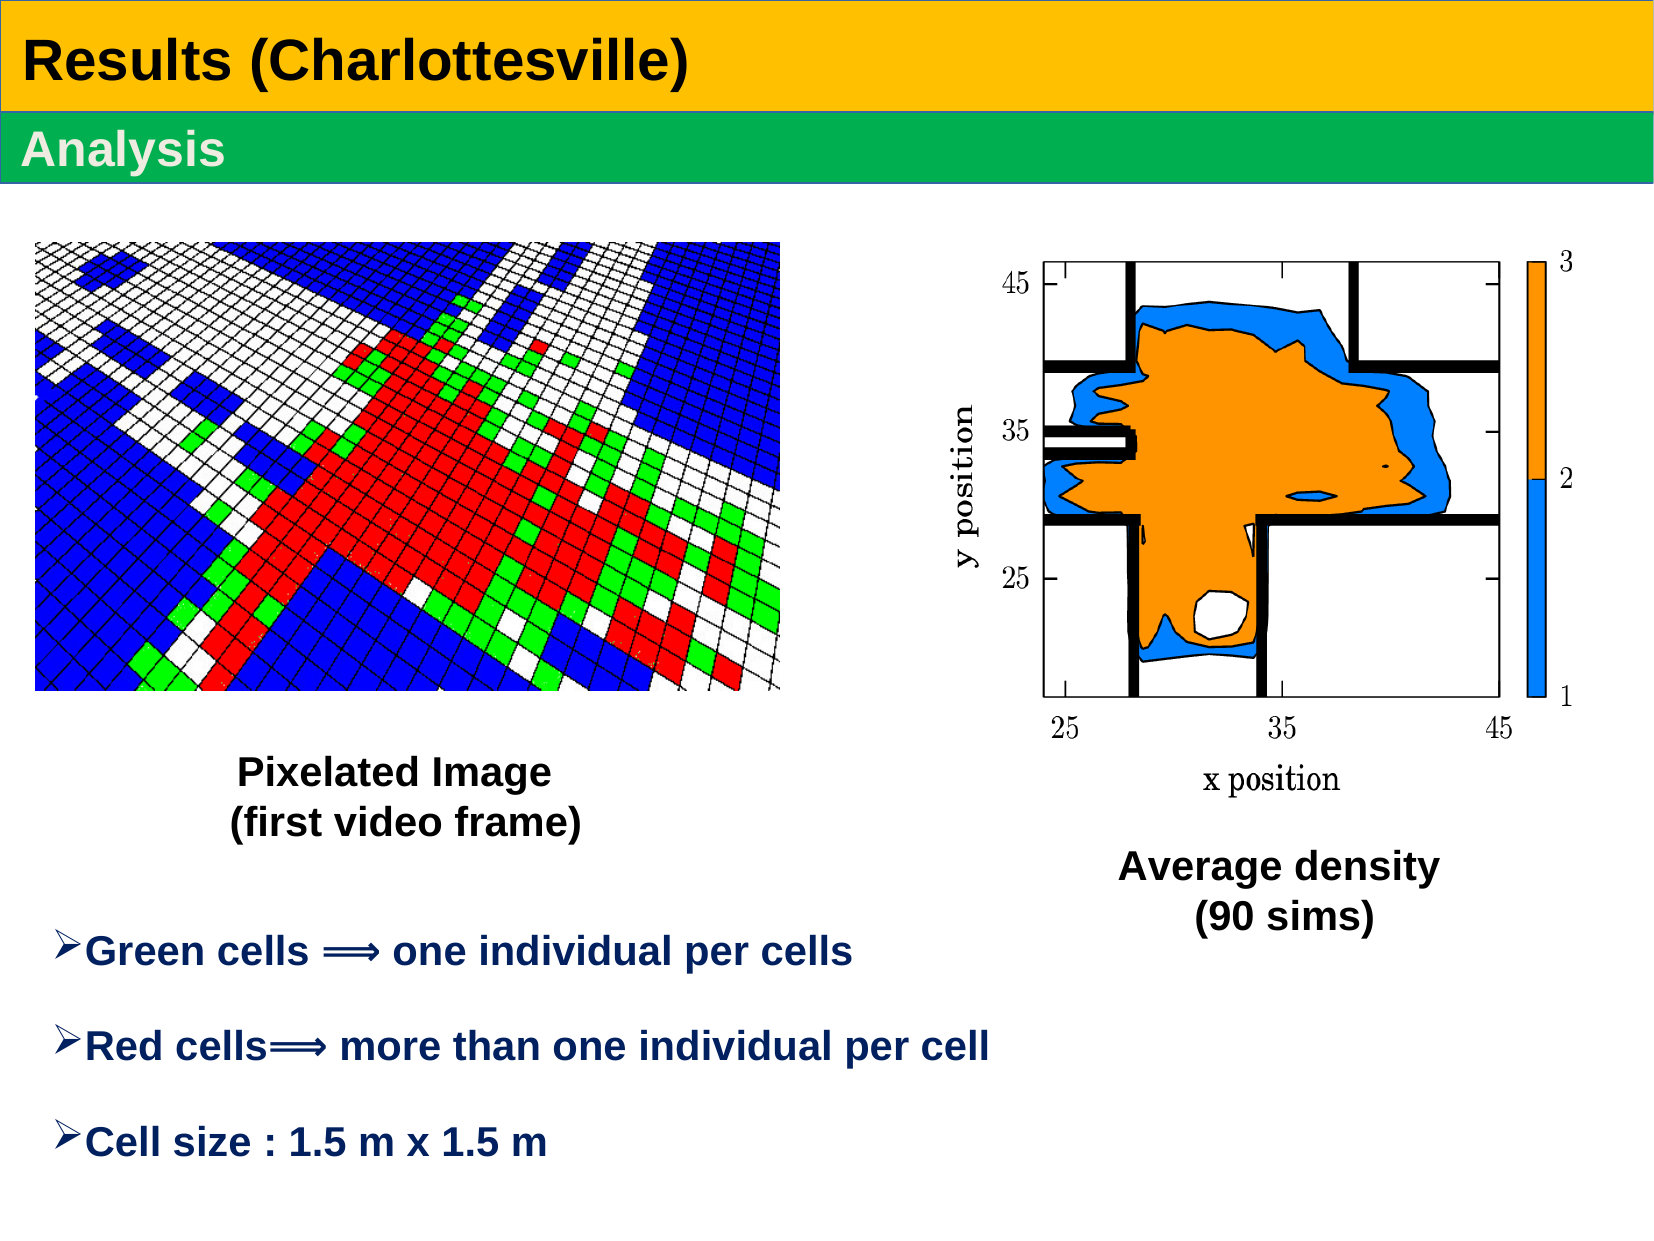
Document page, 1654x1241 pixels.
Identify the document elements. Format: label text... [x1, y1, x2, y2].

text_box Pixelated Image (first video frame) [214, 737, 598, 853]
text_box Average density (90 sims) [1010, 830, 1560, 939]
text_box [0, 0, 1654, 183]
text_box Green cells ⟹ one individual per cells Red cells⟹ more than one individual per cell Cell size : 1.5 m x 1.5 m [35, 915, 1430, 1175]
picture [35, 242, 780, 691]
text_box Analysis [5, 108, 1654, 189]
picture [931, 218, 1607, 830]
text_box Results (Charlottesville) [7, 14, 1193, 95]
